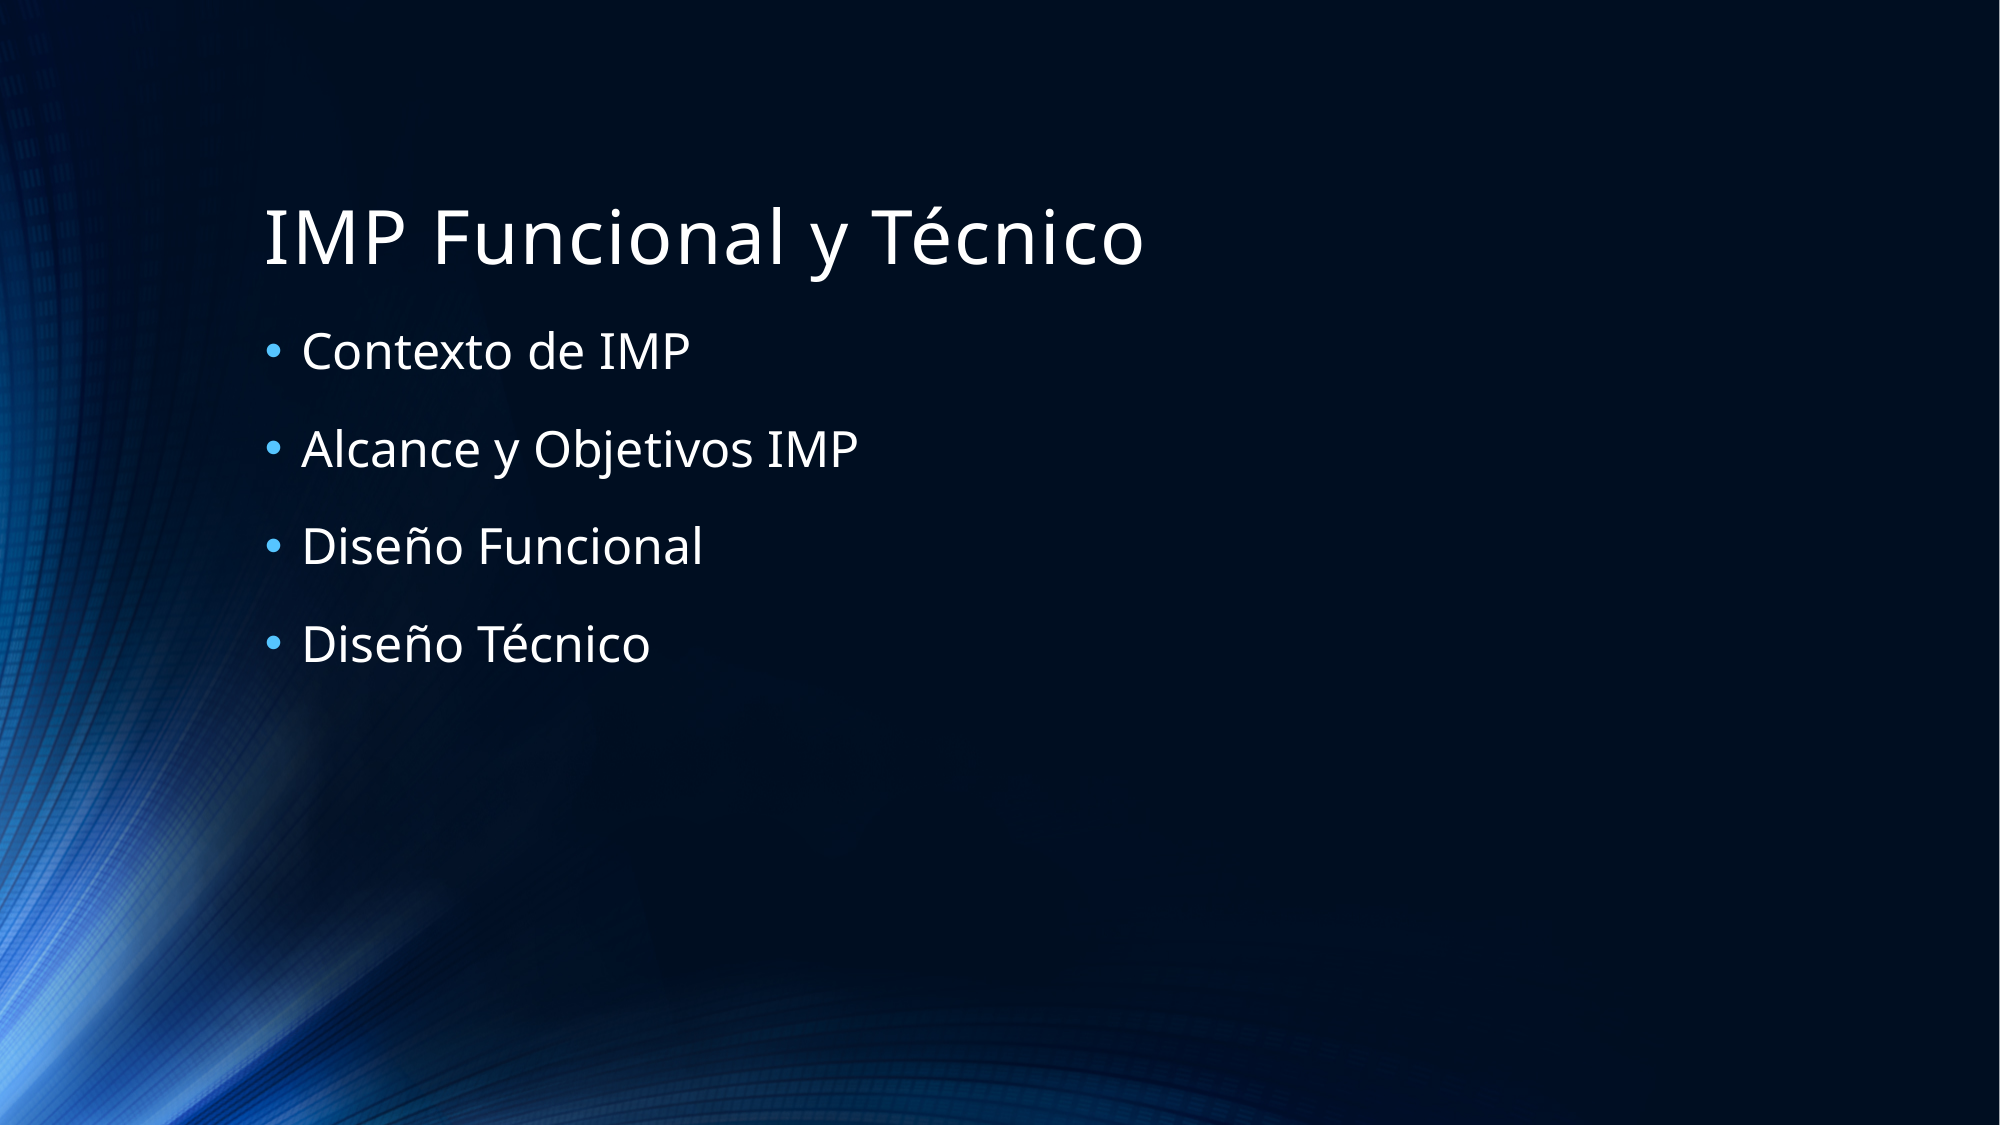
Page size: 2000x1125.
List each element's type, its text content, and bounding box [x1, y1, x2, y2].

list Contexto de IMP Alcance y Objetivos IMP Diseño Funcional Diseño Técnico [249, 312, 1749, 988]
title IMP Funcional y Técnico [249, 62, 1750, 288]
picture [0, 0, 2000, 1125]
